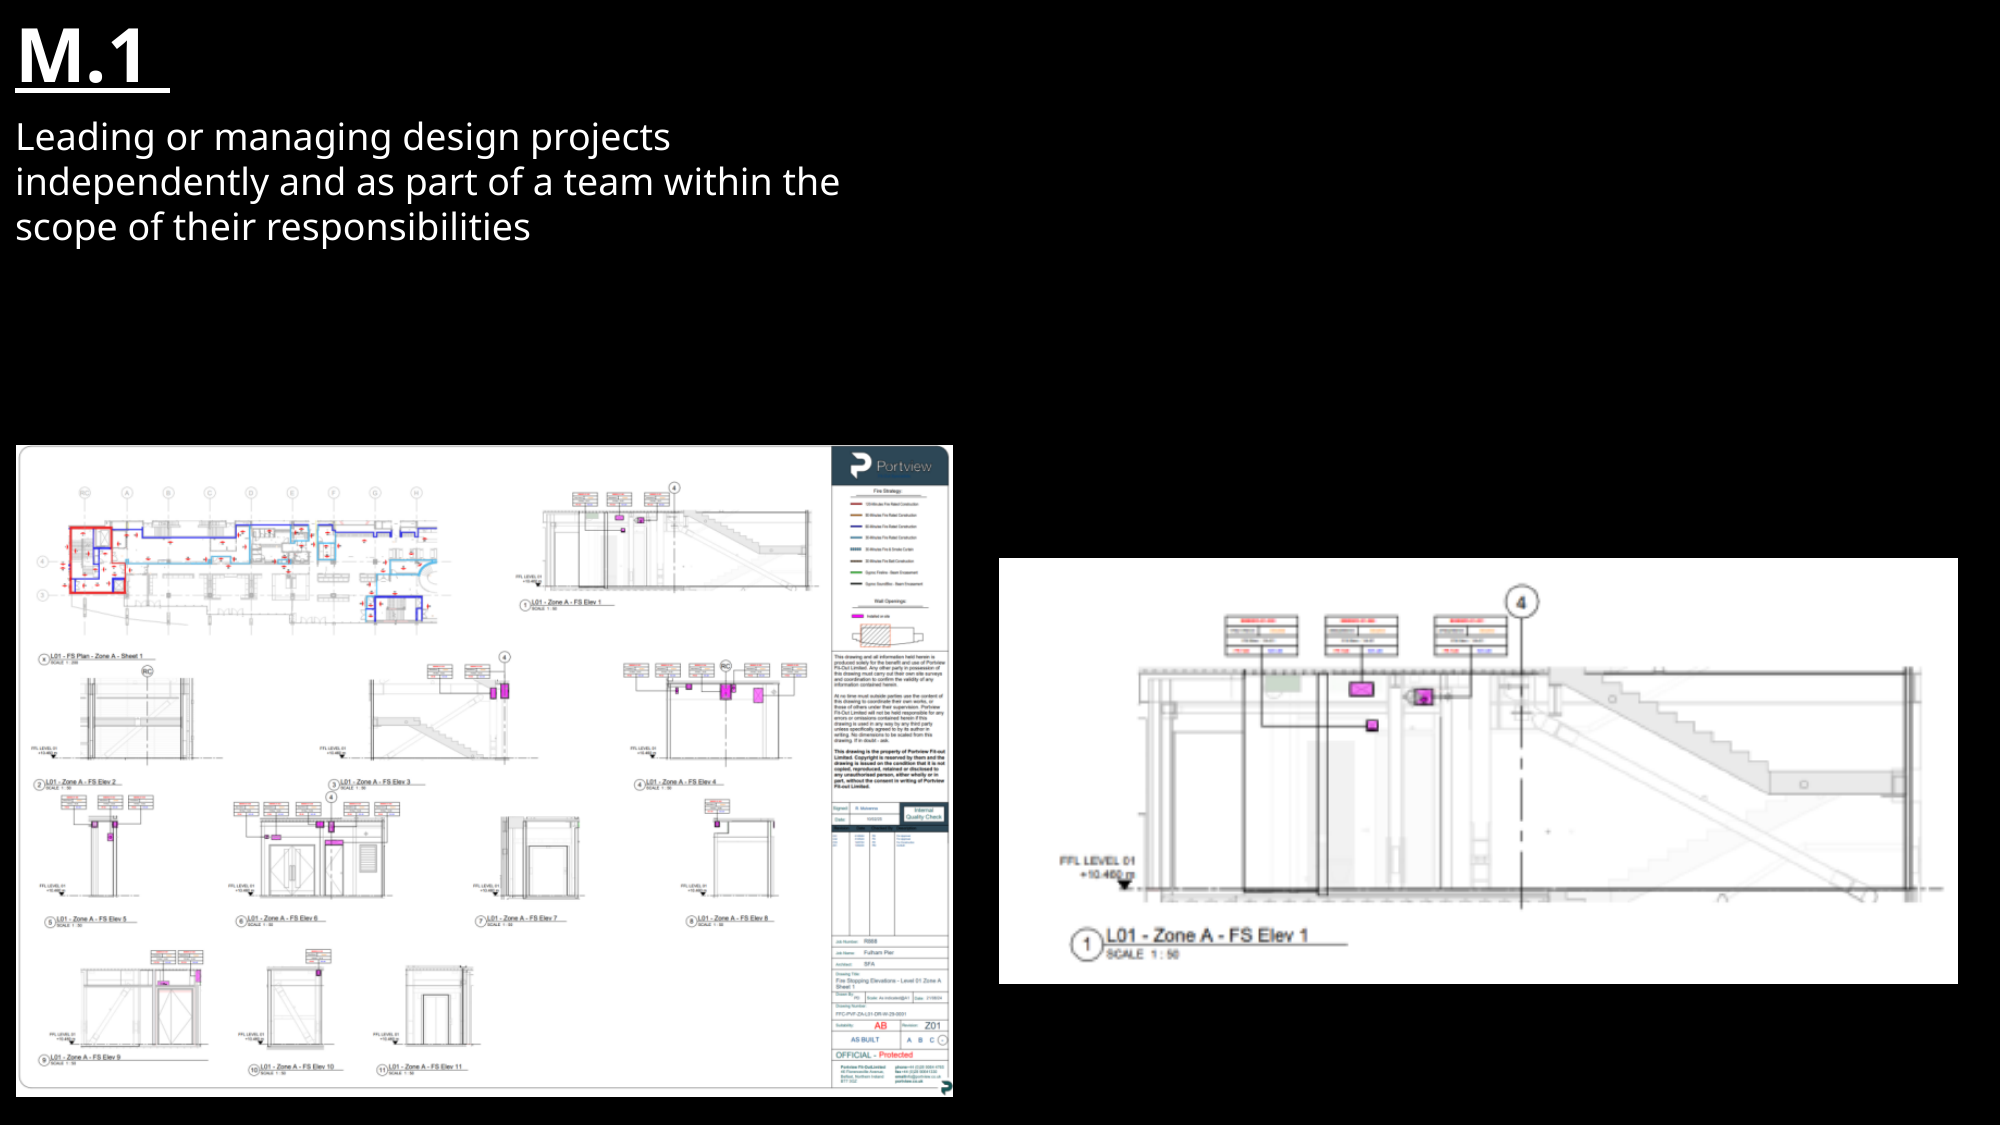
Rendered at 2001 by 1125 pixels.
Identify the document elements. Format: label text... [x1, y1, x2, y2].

text_box M.1 [0, 0, 251, 105]
text_box Leading or managing design projects independently and as part of a team within the scope of their responsibilities [0, 105, 937, 212]
picture [999, 558, 1958, 984]
picture [16, 445, 953, 1097]
